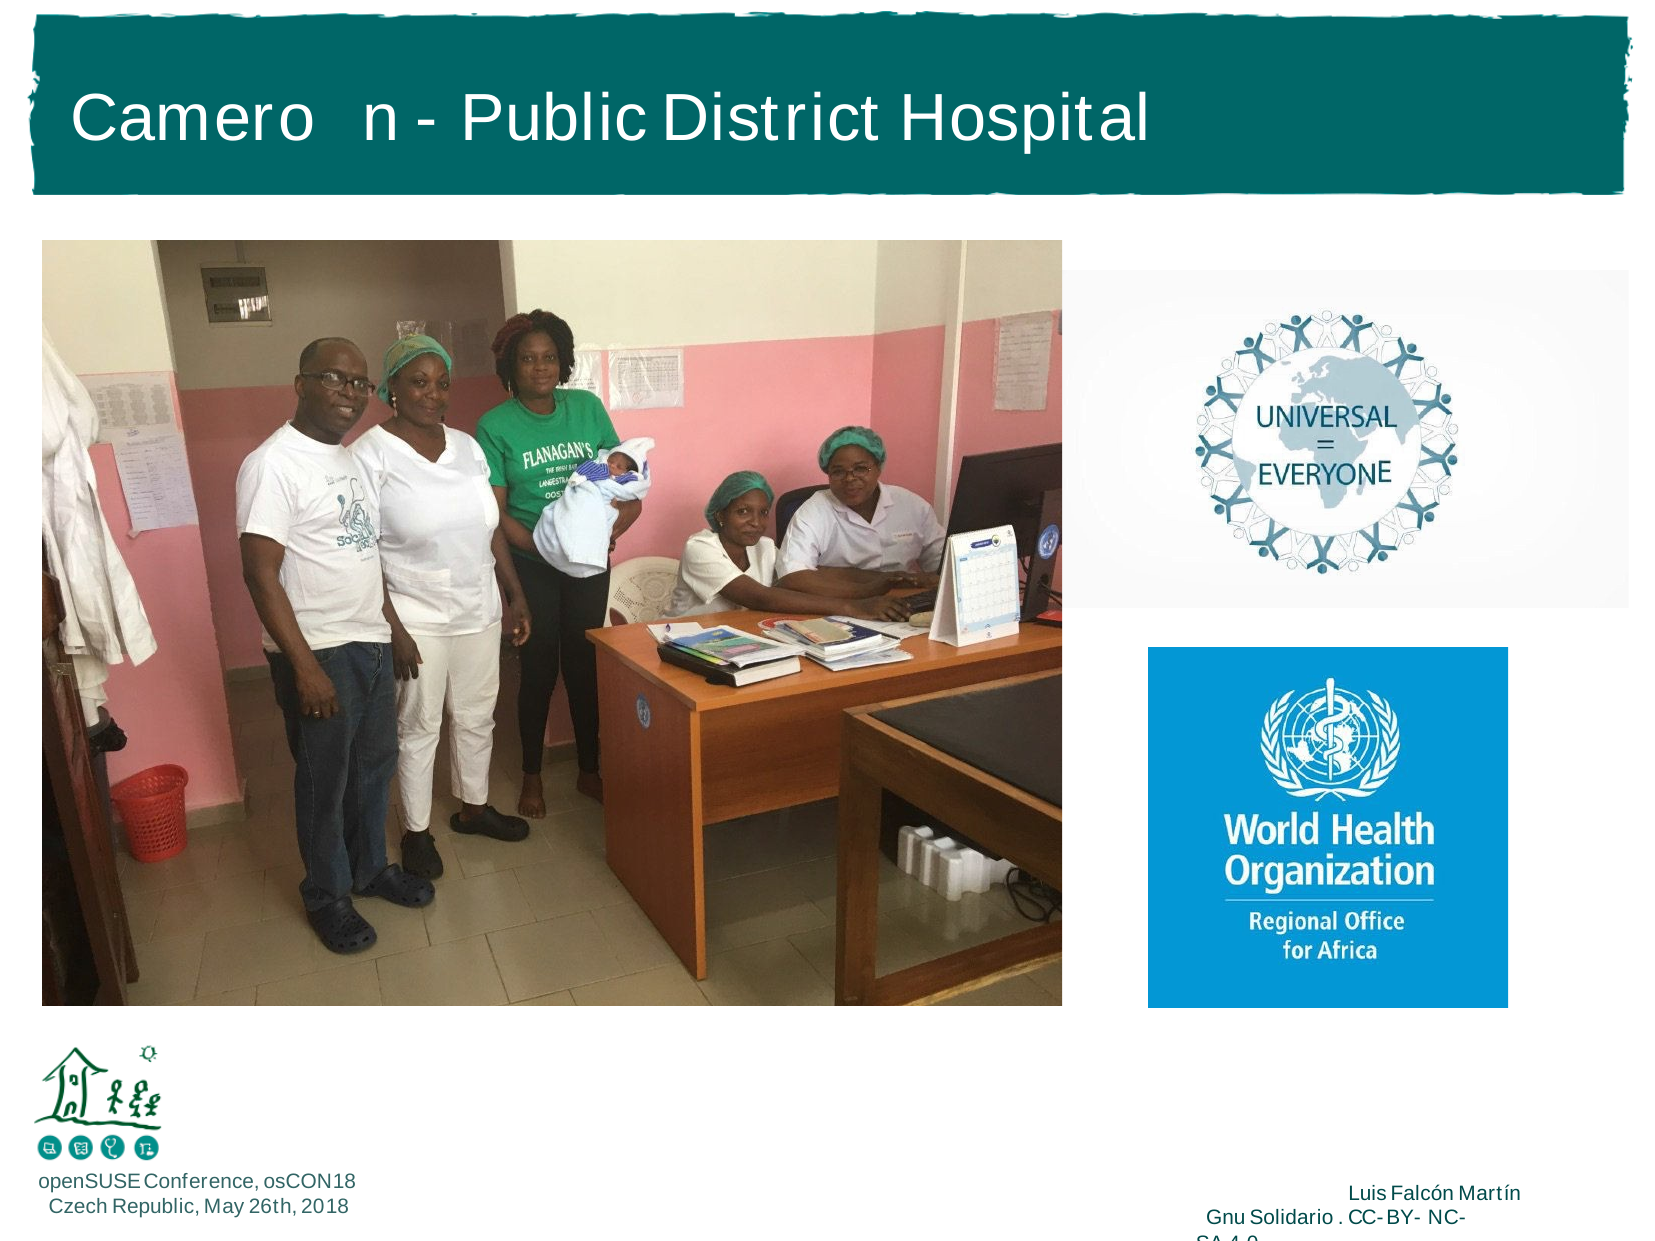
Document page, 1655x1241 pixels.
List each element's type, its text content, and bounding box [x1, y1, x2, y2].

text_box [1148, 647, 1508, 1007]
text_box openSUSEConference,osCON18 CzechRepublic,May26th,2018 [36, 1167, 361, 1218]
text_box LuisFalcónMartín GnuSolidario.CC-BY-NC-SA4.0 [1193, 1179, 1531, 1230]
title Camero n-PublicDistrictHospital [48, 74, 1607, 179]
text_box [42, 240, 1629, 1005]
